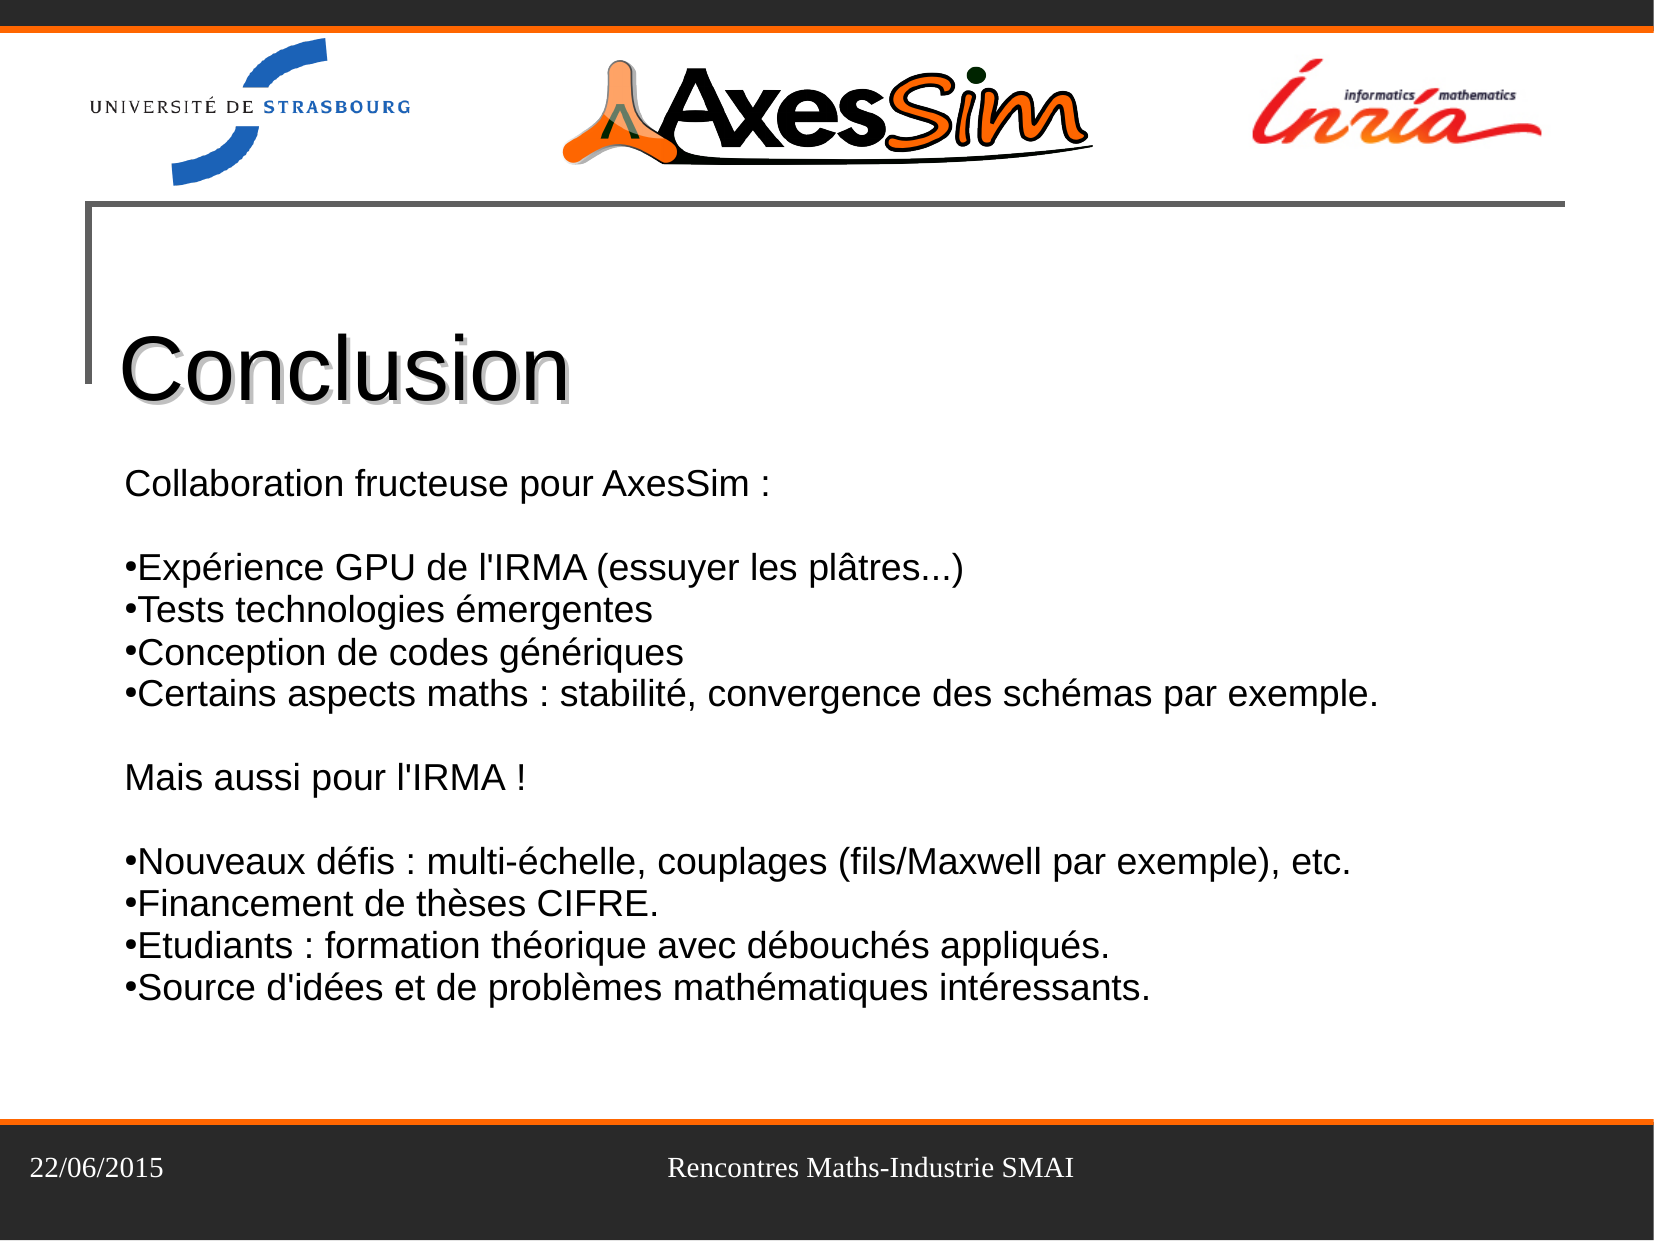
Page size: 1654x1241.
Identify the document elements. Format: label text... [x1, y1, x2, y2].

picture [90, 38, 410, 186]
text_box Collaboration fructeuse pour AxesSim : Expérience GPU de l'IRMA (essuyer les plâtres...) Tests technologies émergentes Conception de codes génériques Certains aspects maths : stabilité, convergence des schémas par exemple. Mais aussi pour l'IRMA ! Nouveaux défis : multi-échelle, couplages (fils/Maxwell par exemple), etc. Financement de thèses CIFRE. Etudiants : formation théorique avec débouchés appliqués. Source d'idées et de problèmes mathématiques intéressants. [109, 455, 1465, 1072]
picture [561, 60, 1093, 165]
title Conclusion [118, 235, 1565, 502]
picture [1237, 43, 1559, 182]
